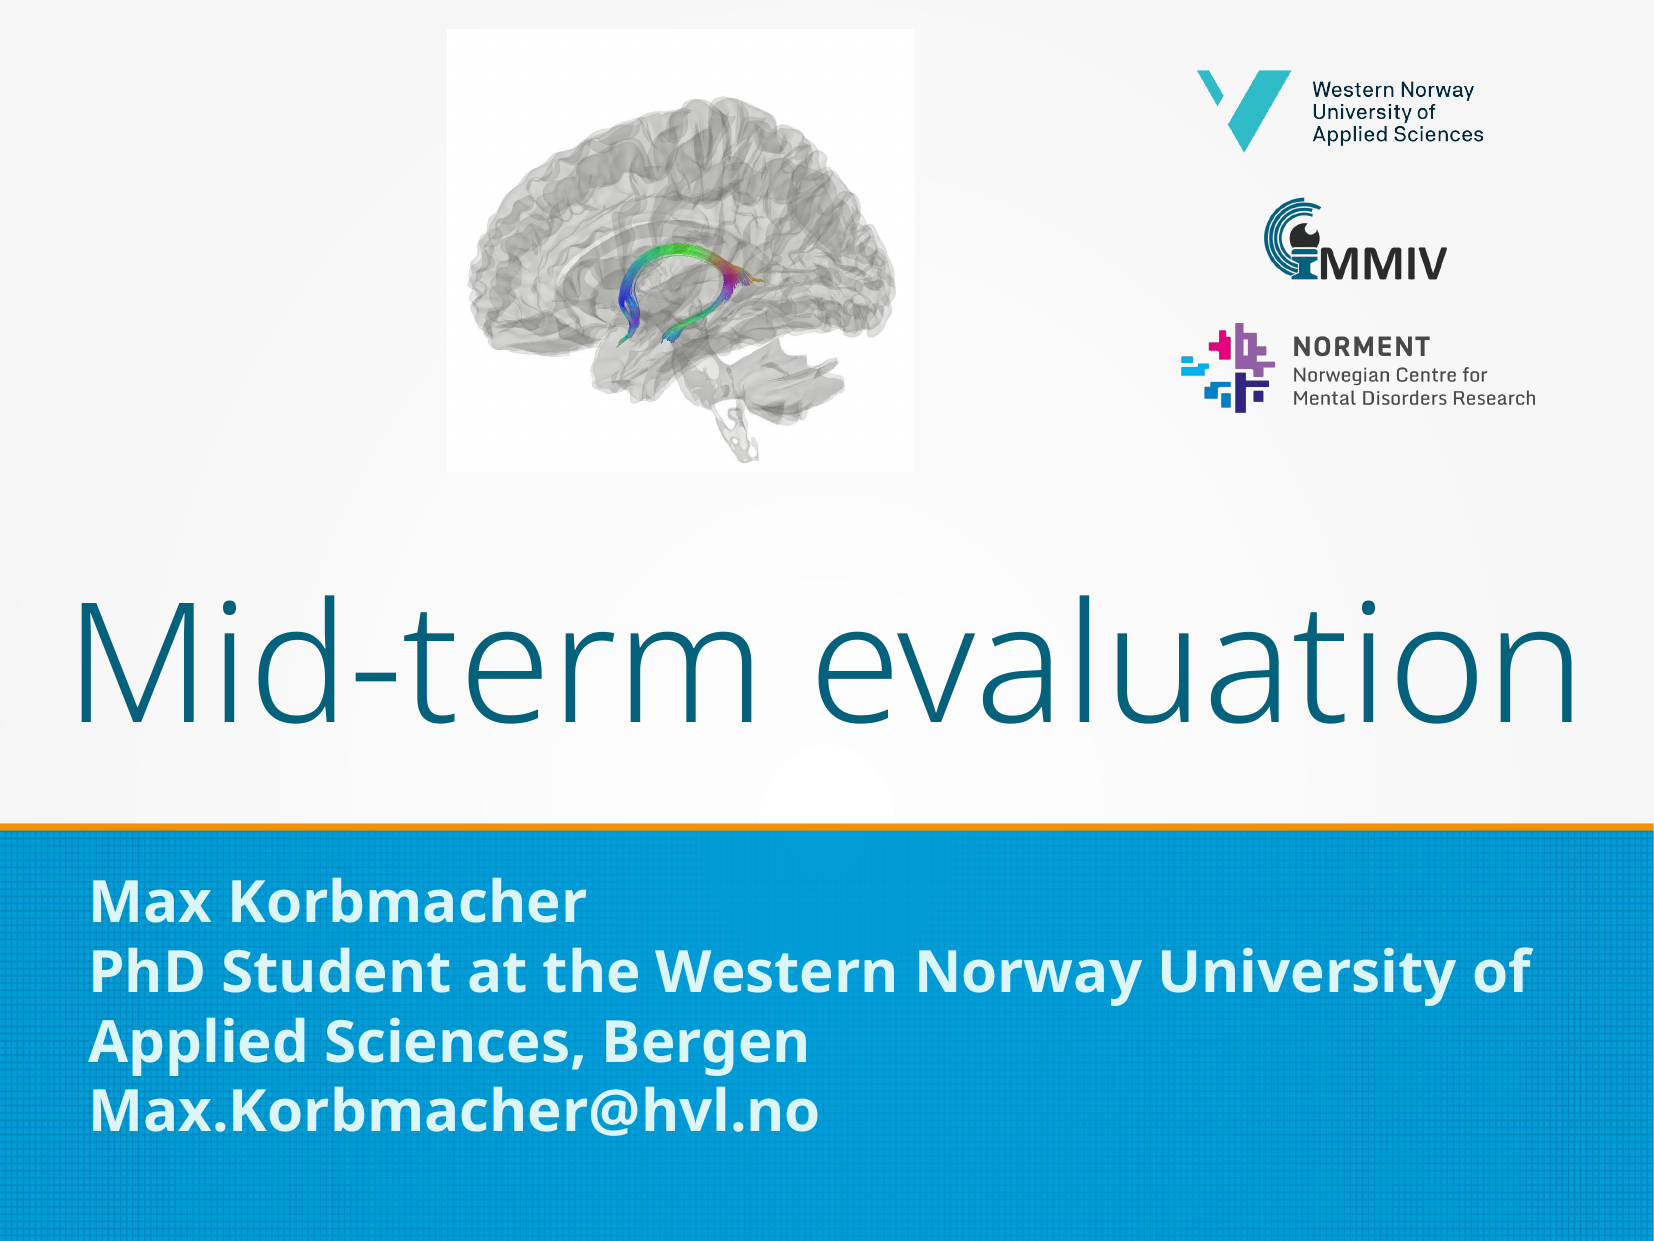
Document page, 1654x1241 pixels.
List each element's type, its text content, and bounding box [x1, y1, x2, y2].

picture [0, 0, 1654, 830]
title Mid-term evaluation [59, 483, 1594, 756]
subtitle Max Korbmacher PhD Student at the Western Norway University of Applied Sciences, Bergen Max.Korbmacher@hvl.no [88, 863, 1594, 1241]
